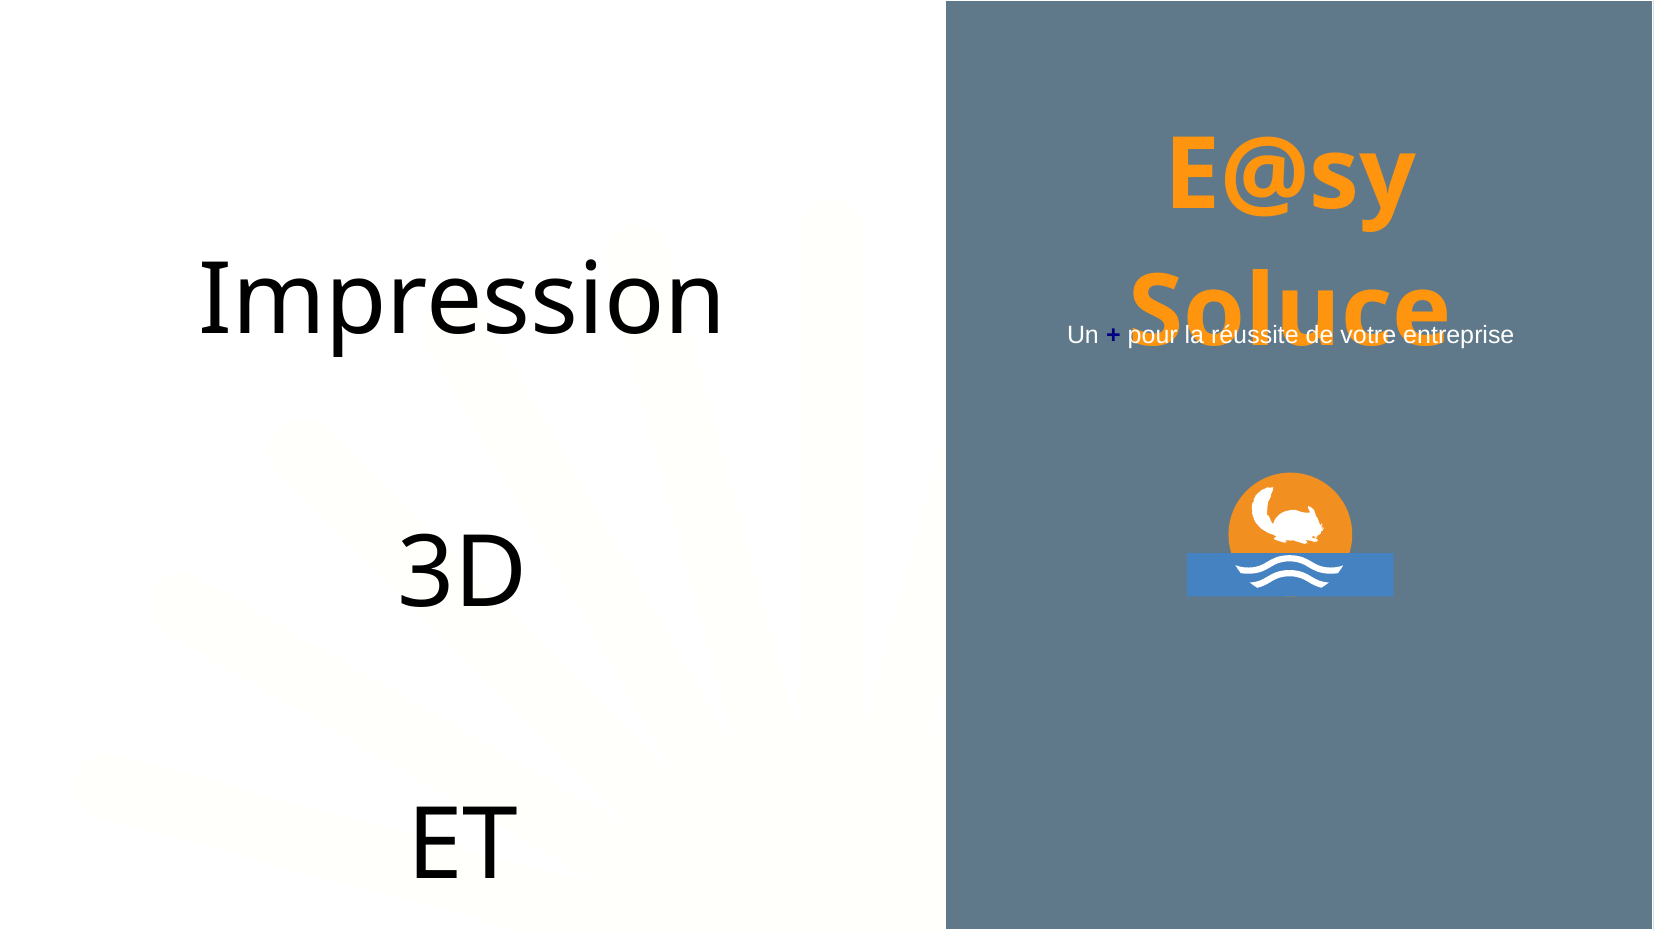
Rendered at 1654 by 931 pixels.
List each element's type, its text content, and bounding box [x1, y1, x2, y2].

text_box Impression 3D ET DEVELOPPEUR [136, 83, 830, 771]
title E@sy Soluce [995, 164, 1586, 313]
picture [1187, 472, 1394, 597]
text_box [944, 0, 1654, 931]
text_box Un + pour la réussite de votre entreprise [1052, 312, 1529, 356]
